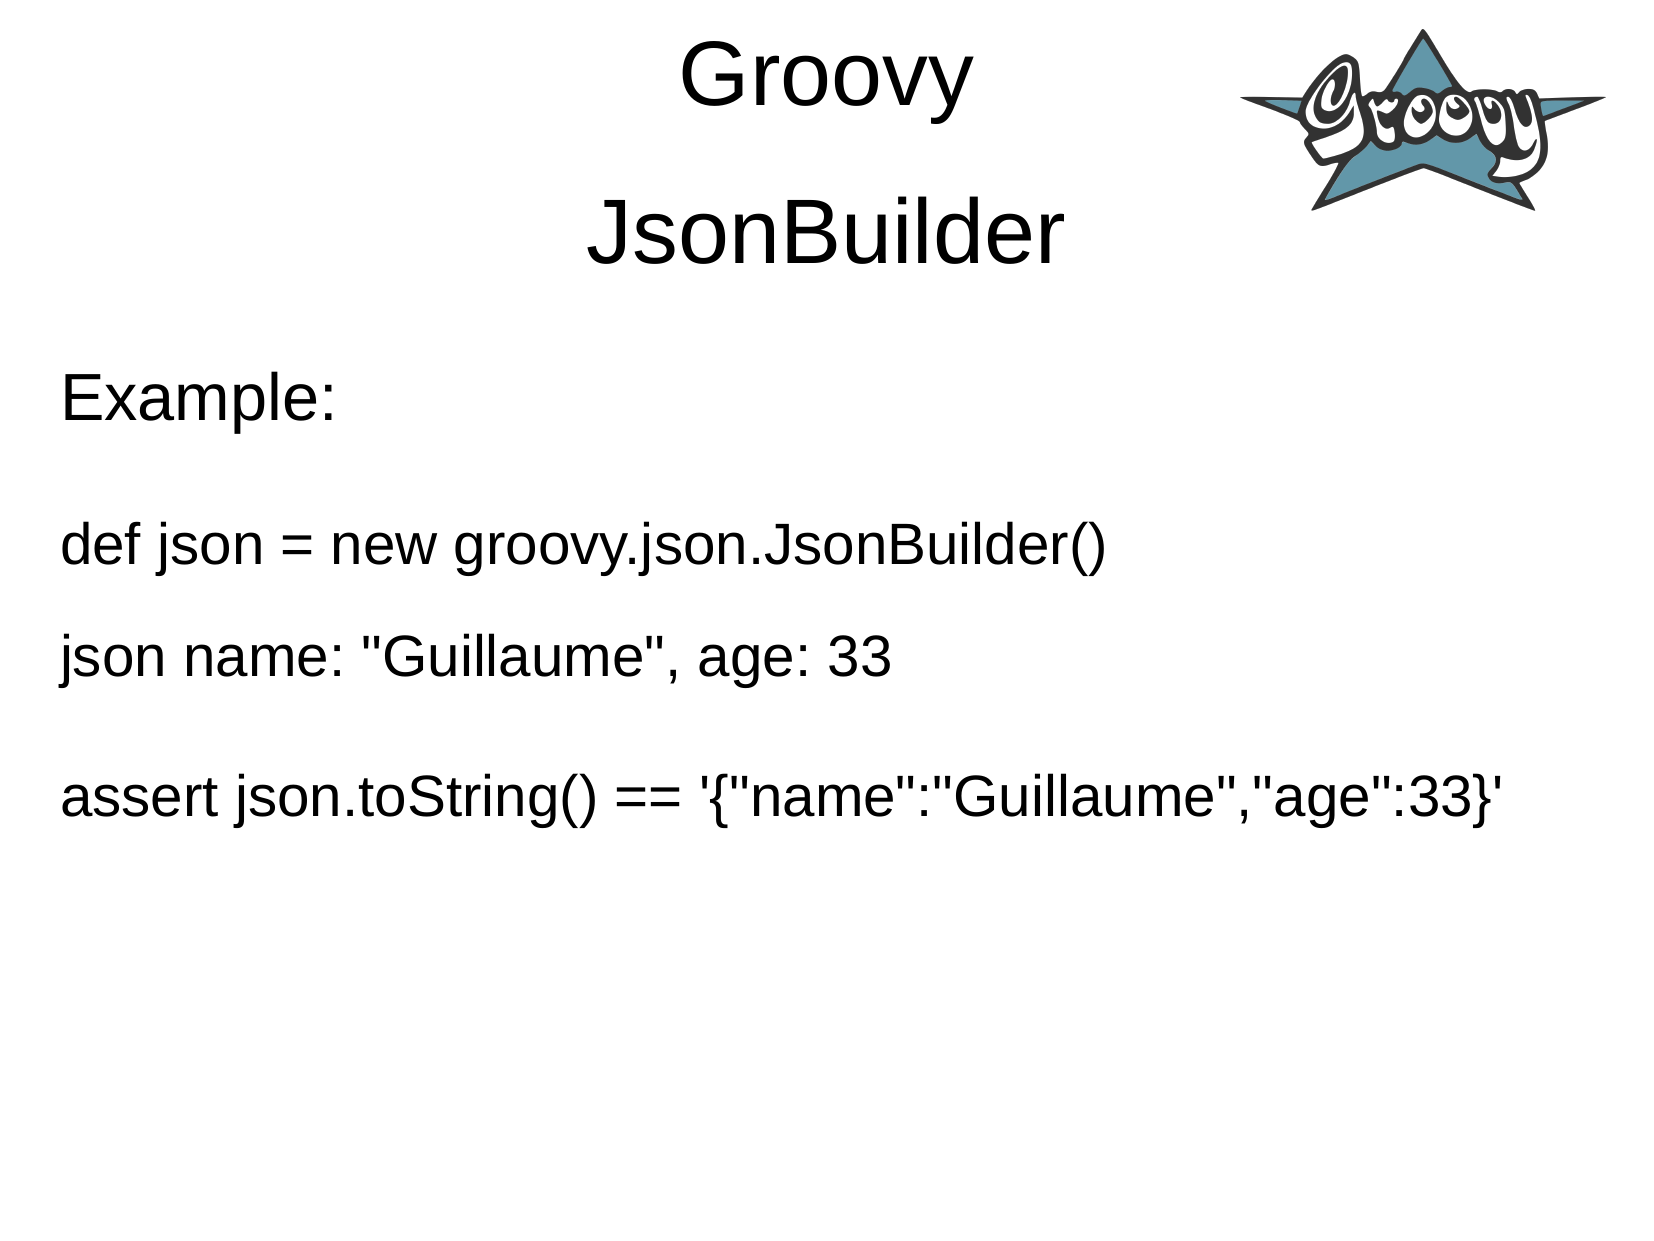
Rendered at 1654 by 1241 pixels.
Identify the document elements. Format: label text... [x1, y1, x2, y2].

list Example: def json = new groovy.json.JsonBuilder() json name: "Guillaume", age: 33 assert json.toString() == '{"name":"Guillaume","age":33}' [60, 360, 1606, 1036]
title Groovy JsonBuilder [82, 22, 1571, 284]
picture [1240, 29, 1606, 211]
